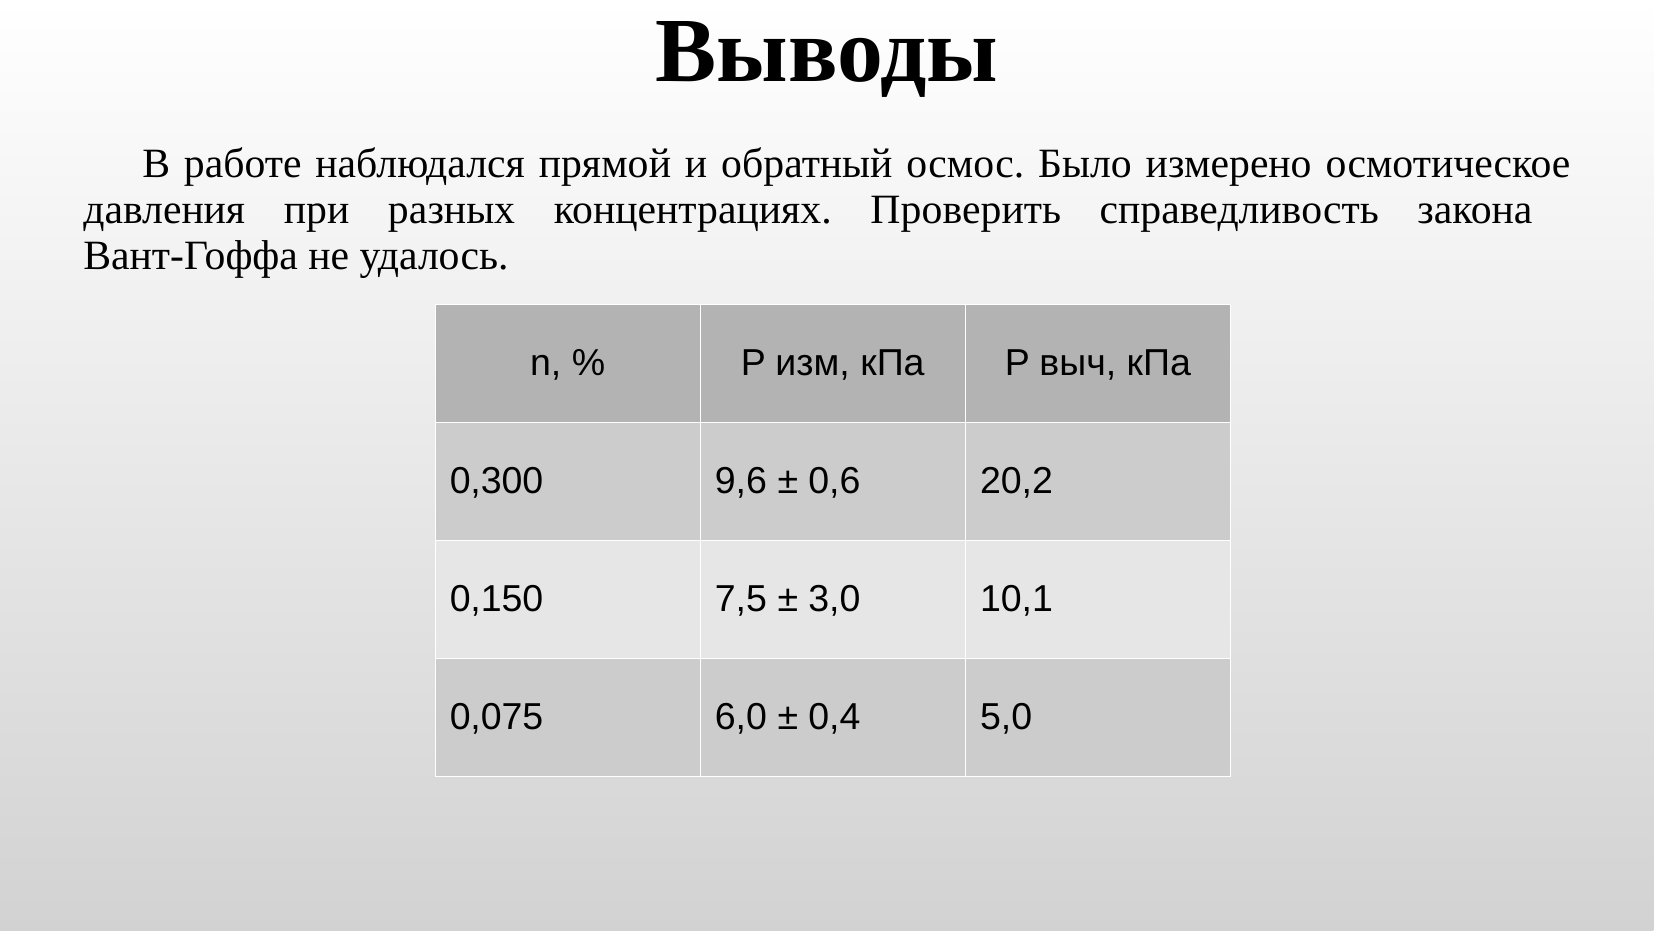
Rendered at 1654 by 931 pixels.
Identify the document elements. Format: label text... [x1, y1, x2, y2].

table_cell 0,150 [436, 541, 700, 658]
table_cell 20,2 [966, 423, 1230, 540]
table_cell 7,5 ± 3,0 [701, 541, 965, 658]
table_cell 6,0 ± 0,4 [701, 659, 965, 776]
table_cell 5,0 [966, 659, 1230, 776]
table_header n, % [436, 305, 700, 422]
table_cell 0,075 [436, 659, 700, 776]
table_cell 0,300 [436, 423, 700, 540]
table_header P изм, кПа [701, 305, 965, 422]
table_cell 10,1 [966, 541, 1230, 658]
table_header P выч, кПа [966, 305, 1230, 422]
title Выводы [83, 0, 1572, 205]
list В работе наблюдался прямой и обратный осмос. Было измерено осмотическое давления при разных концентрациях. Проверить справедливость закона Вант-Гоффа не удалось. [83, 205, 1572, 680]
table_cell 9,6 ± 0,6 [701, 423, 965, 540]
